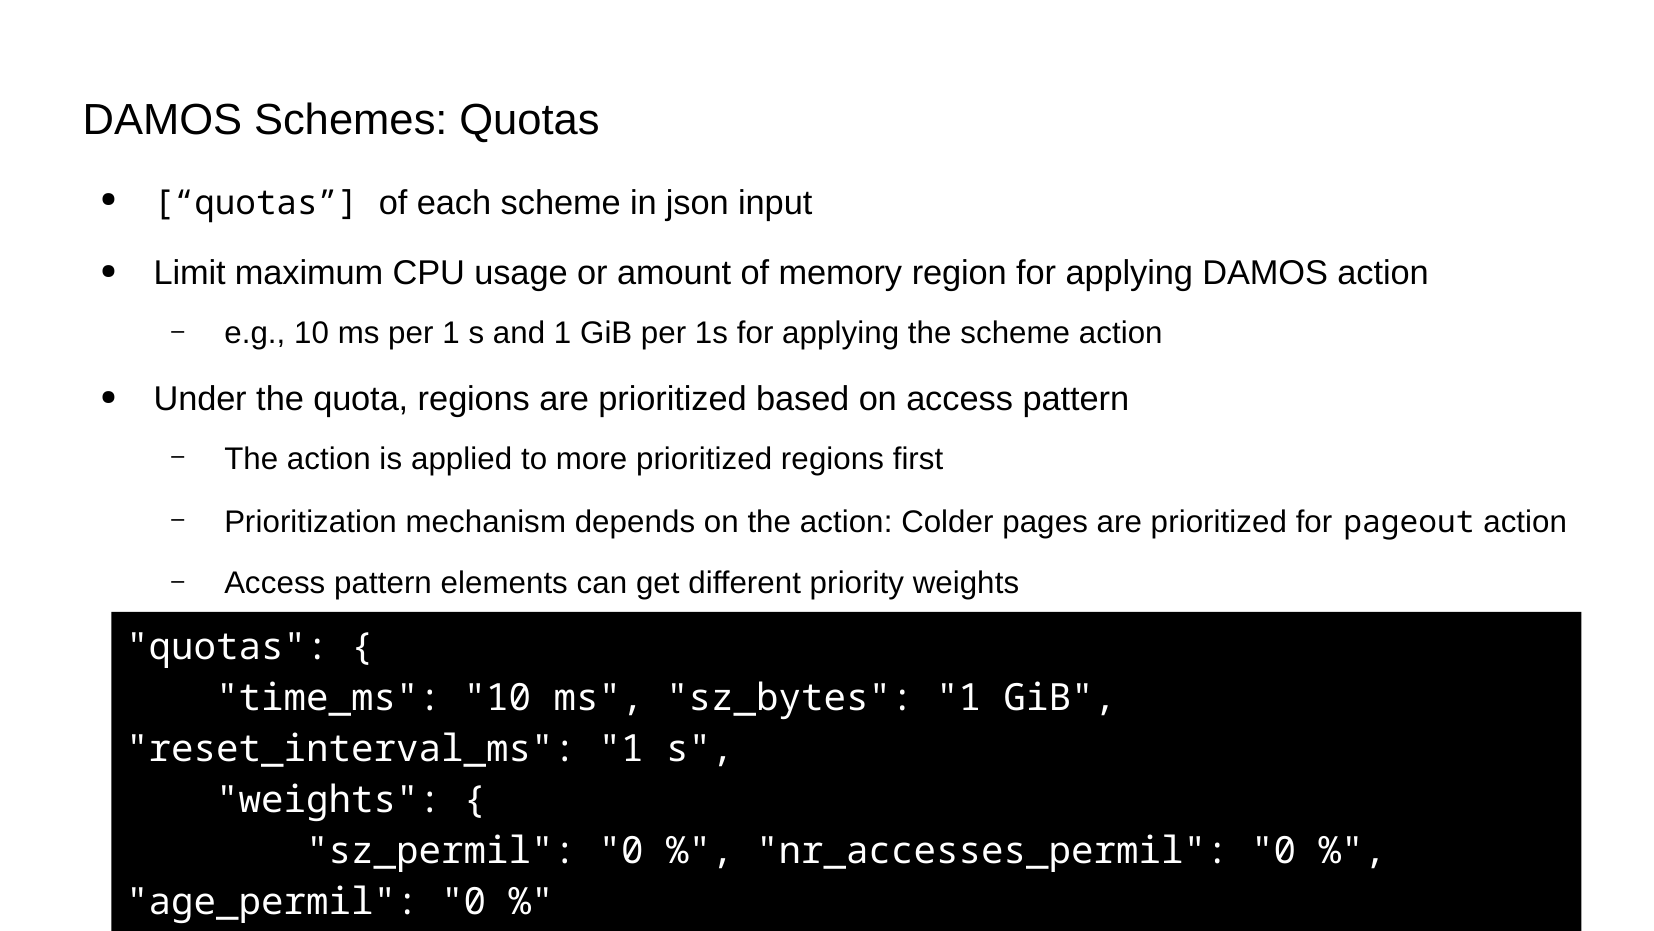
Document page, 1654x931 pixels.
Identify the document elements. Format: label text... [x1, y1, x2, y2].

title DAMOS Schemes: Quotas [82, 81, 1571, 157]
list [“quotas”] of each scheme in json input Limit maximum CPU usage or amount of memory region for applying DAMOS action e.g., 10 ms per 1 s and 1 GiB per 1s for applying the scheme action Under the quota, regions are prioritized based on access pattern The action is applied to more prioritized regions first Prioritization mechanism depends on the action: Colder pages are prioritized for pageout action Access pattern elements can get different priority weights [82, 177, 1571, 833]
text_box "quotas": { "time_ms": "10 ms", "sz_bytes": "1 GiB", "reset_interval_ms": "1 s", "weights": { "sz_permil": "0 %", "nr_accesses_permil": "0 %", "age_permil": "0 %" } }, [111, 611, 1582, 854]
